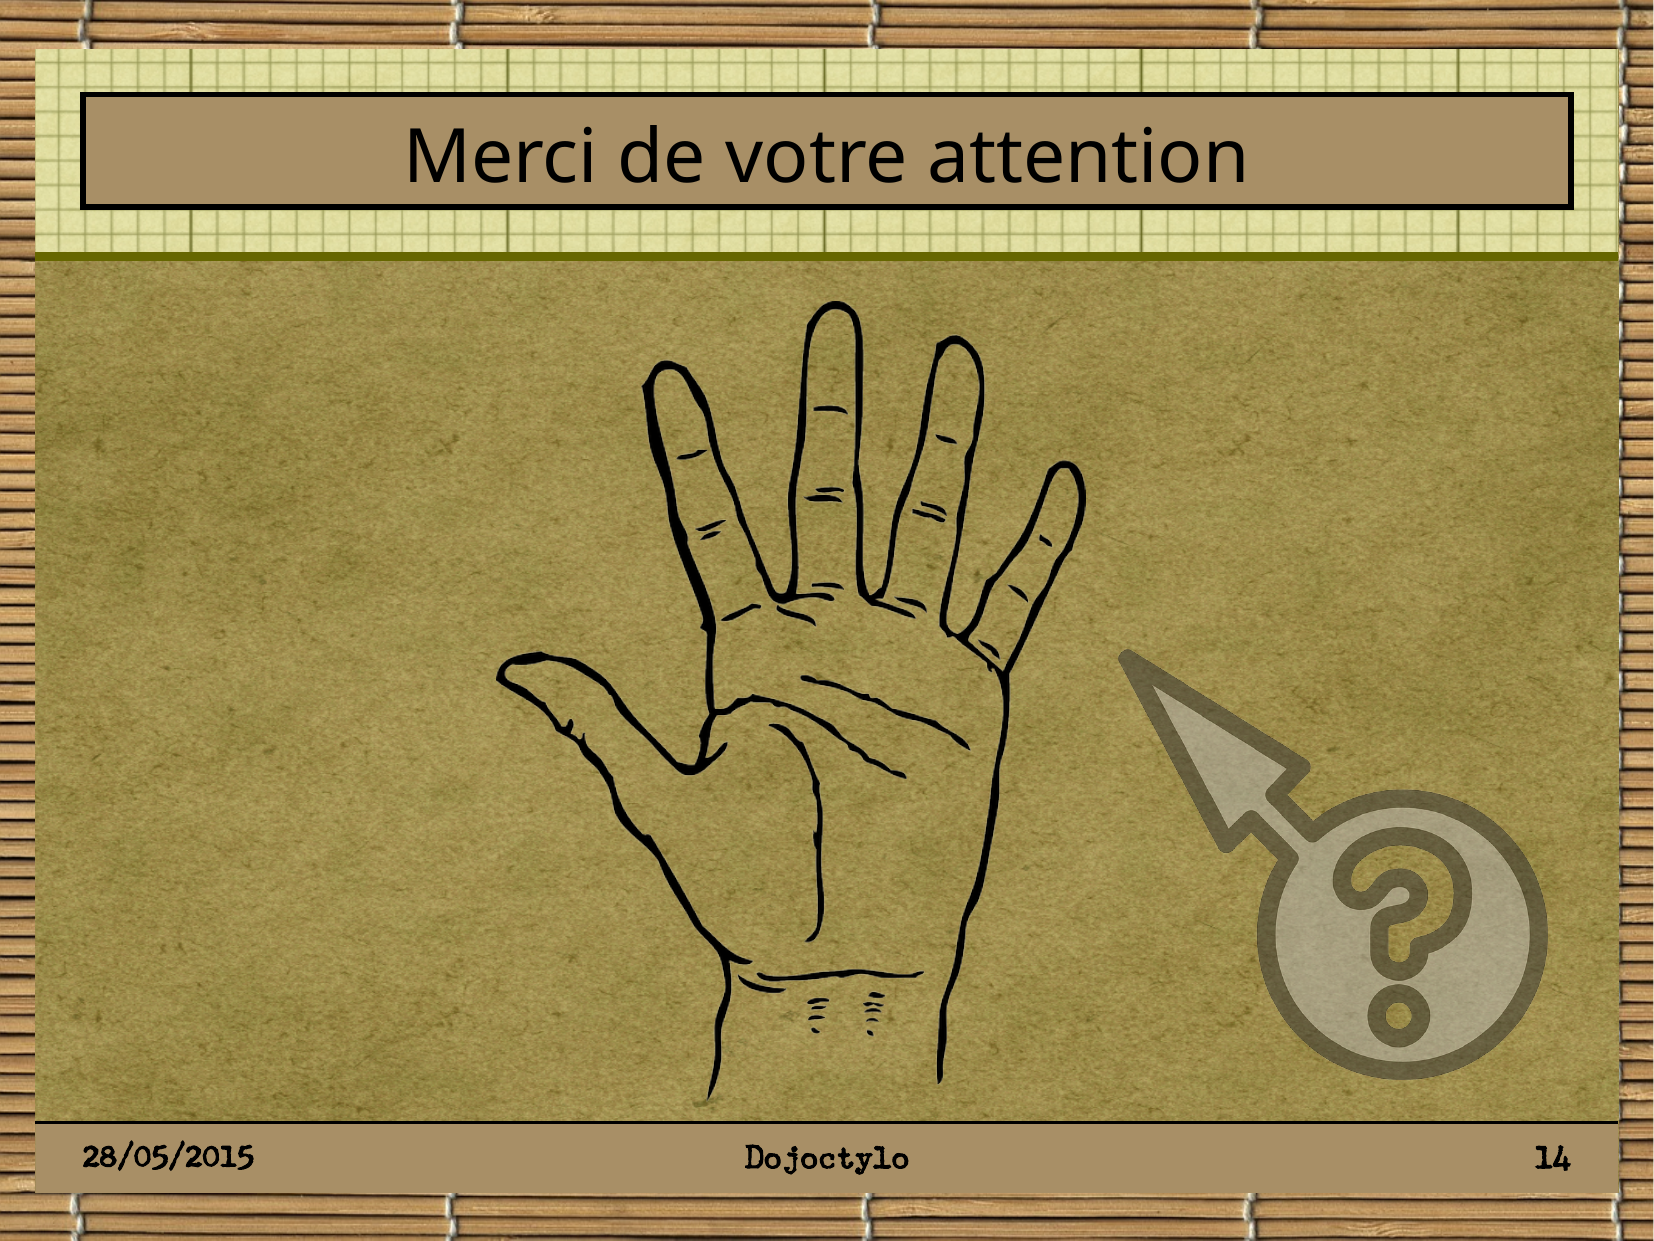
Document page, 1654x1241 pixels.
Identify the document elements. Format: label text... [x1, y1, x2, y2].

title Merci de votre attention [82, 49, 1571, 257]
picture [0, 0, 1654, 1241]
